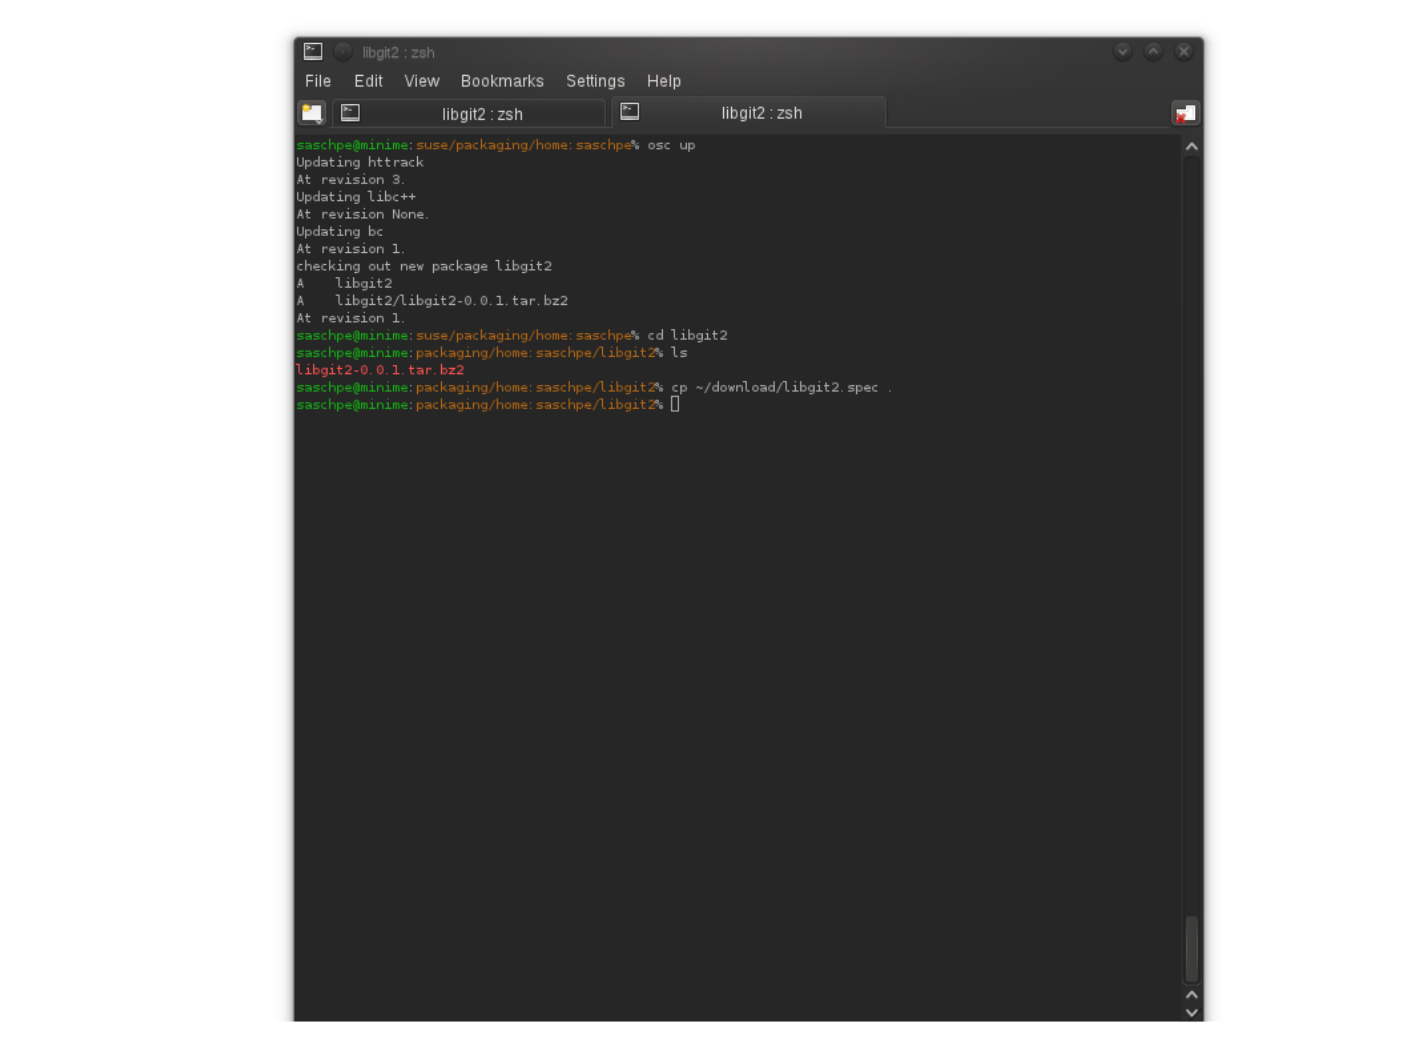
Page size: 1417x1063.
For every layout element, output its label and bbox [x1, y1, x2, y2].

picture [256, 0, 1242, 1063]
